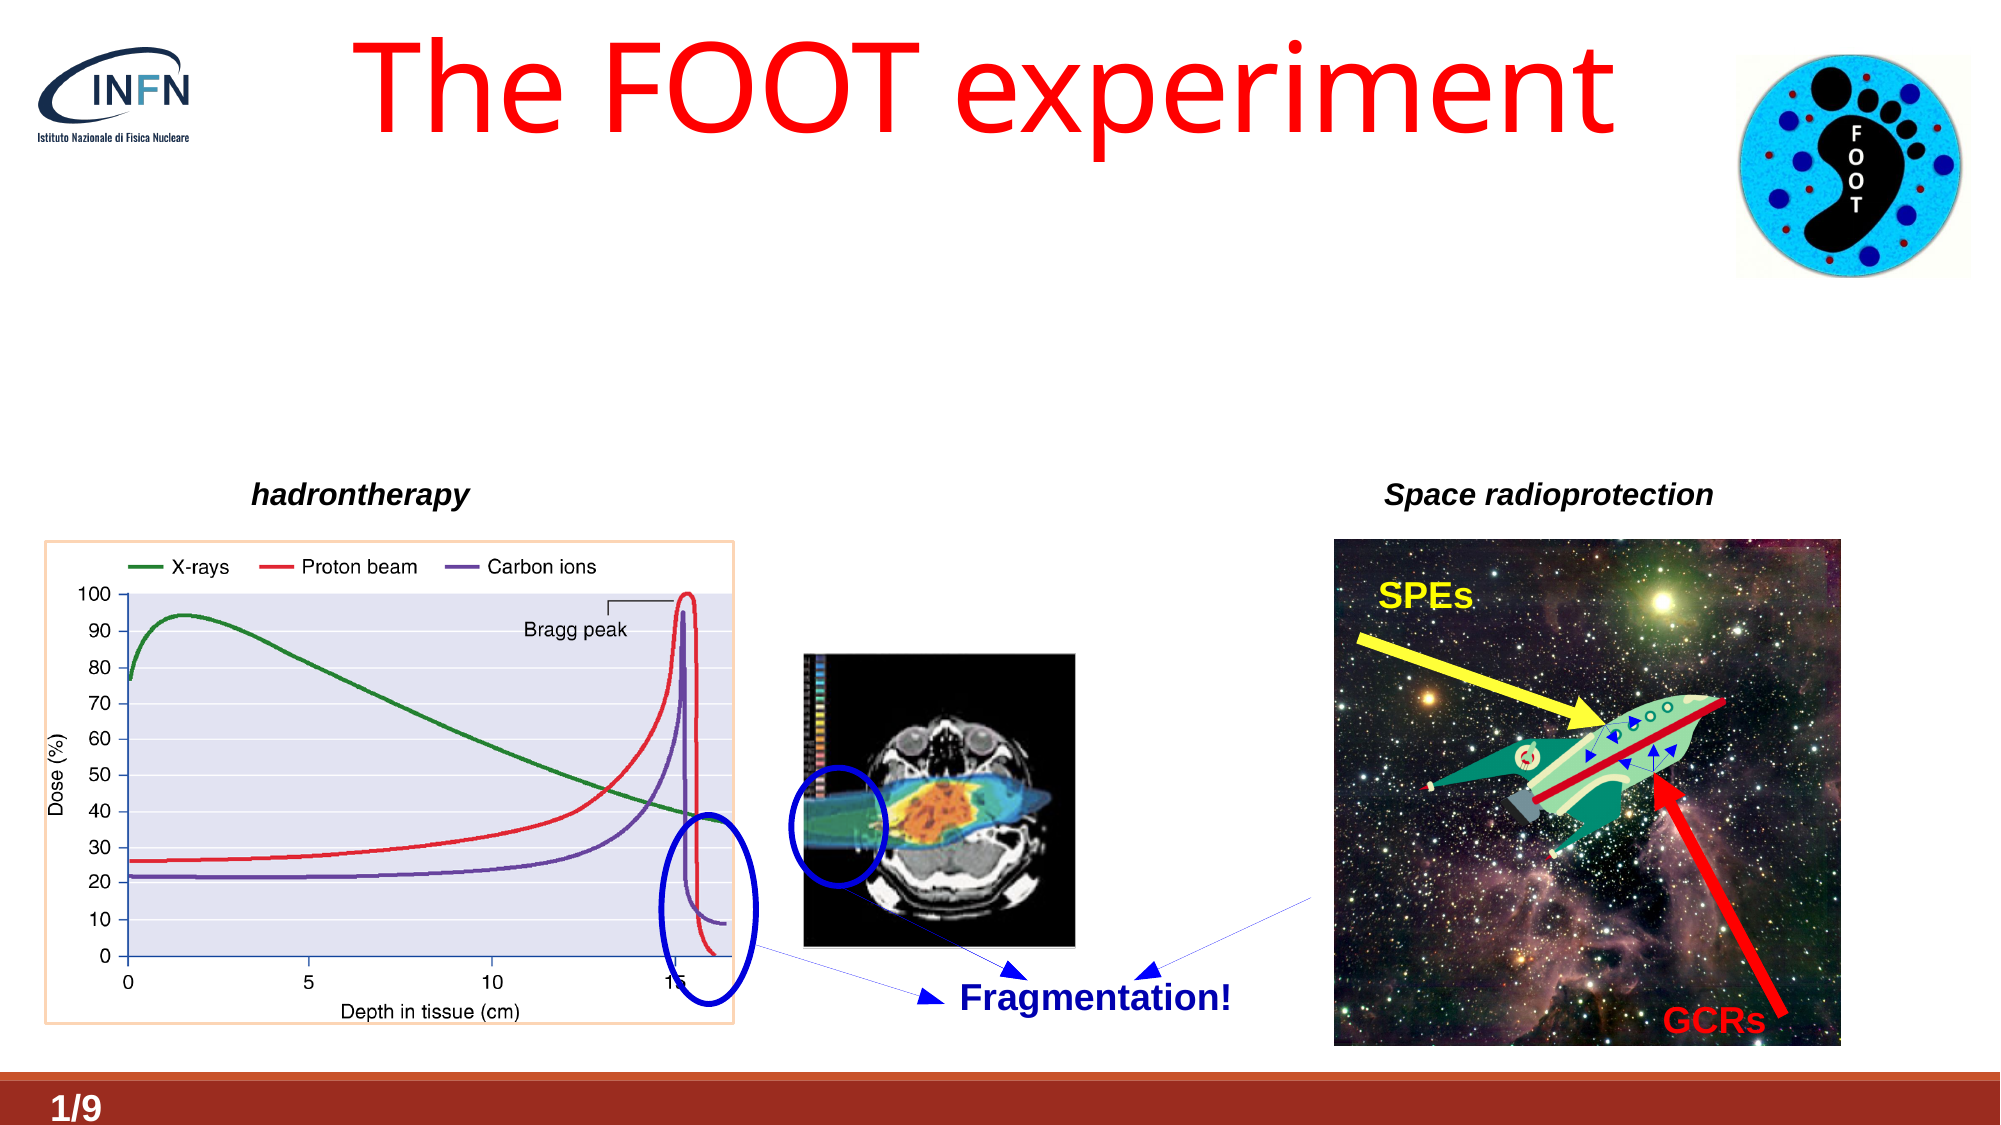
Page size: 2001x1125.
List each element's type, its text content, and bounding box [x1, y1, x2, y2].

picture [47, 543, 733, 1022]
text_box hadrontherapy [236, 470, 485, 520]
text_box Space radioprotection [1369, 470, 1730, 520]
picture [1736, 47, 1971, 280]
picture [1334, 539, 1841, 1046]
text_box GCRs [1647, 992, 1782, 1049]
picture [38, 47, 189, 142]
text_box [0, 1072, 2000, 1125]
picture [803, 872, 964, 950]
text_box 1/9 [35, 1080, 225, 1125]
picture [665, 818, 733, 1000]
picture [803, 653, 1077, 950]
text_box SPEs [1363, 566, 1489, 624]
text_box The FOOT experiment [295, 4, 1673, 308]
picture [803, 771, 882, 882]
text_box Fragmentation! [944, 968, 1276, 1068]
